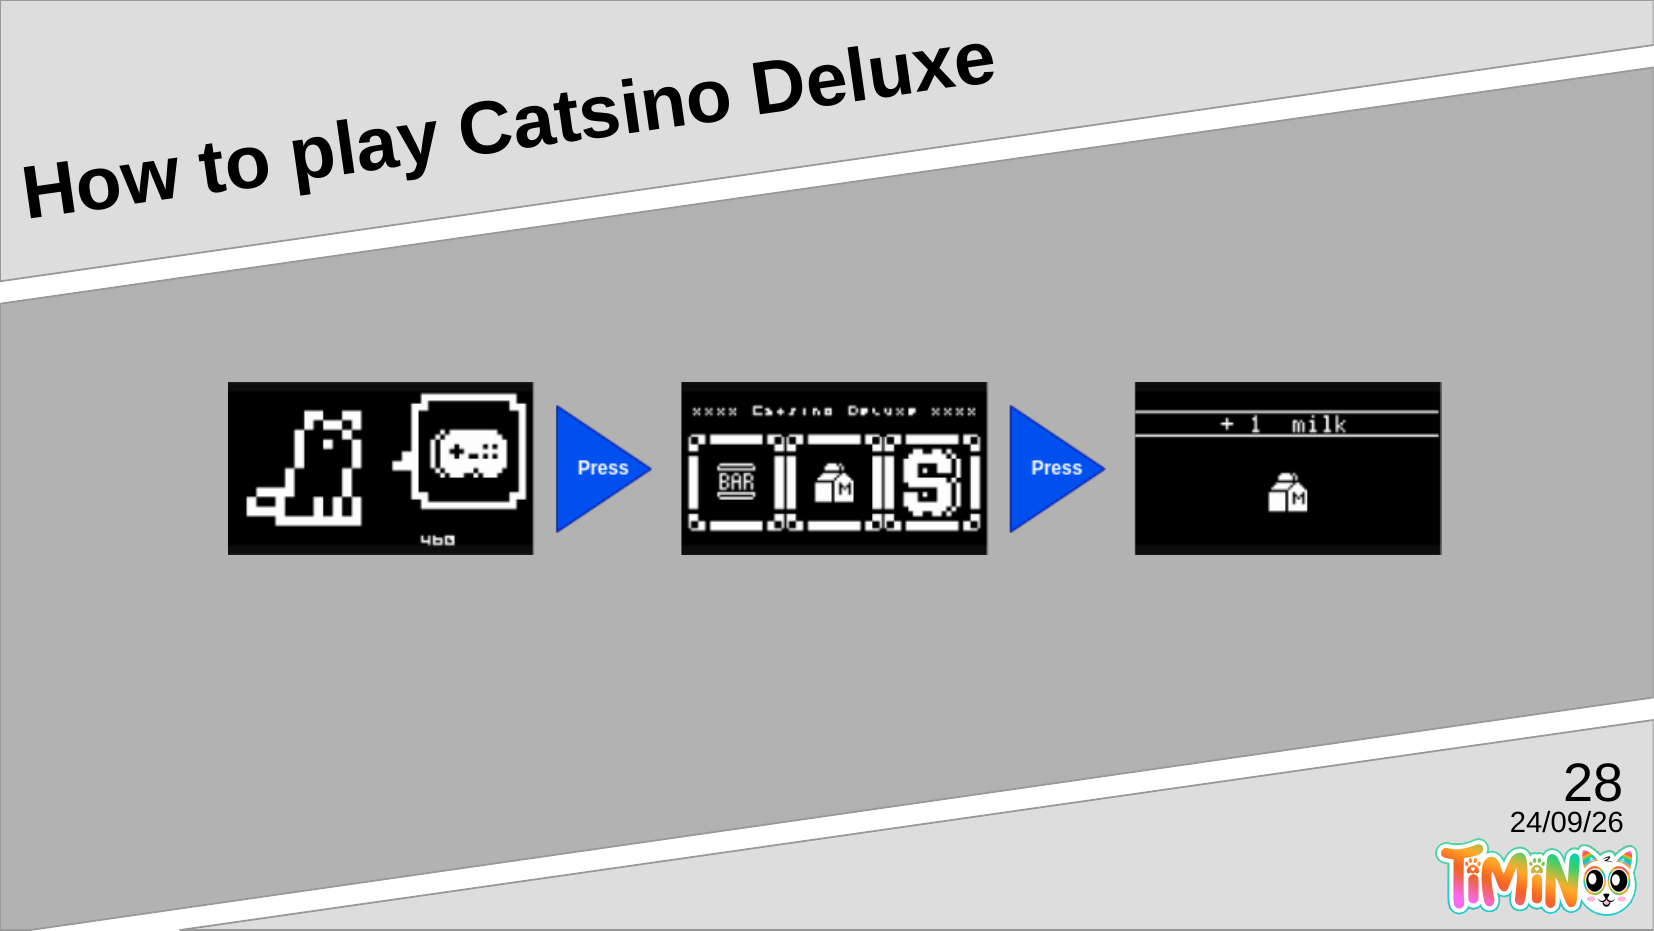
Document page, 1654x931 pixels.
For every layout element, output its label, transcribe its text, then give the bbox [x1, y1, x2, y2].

picture [1435, 838, 1638, 916]
title How to play Catsino Deluxe [11, 0, 1496, 272]
picture [228, 382, 1442, 555]
